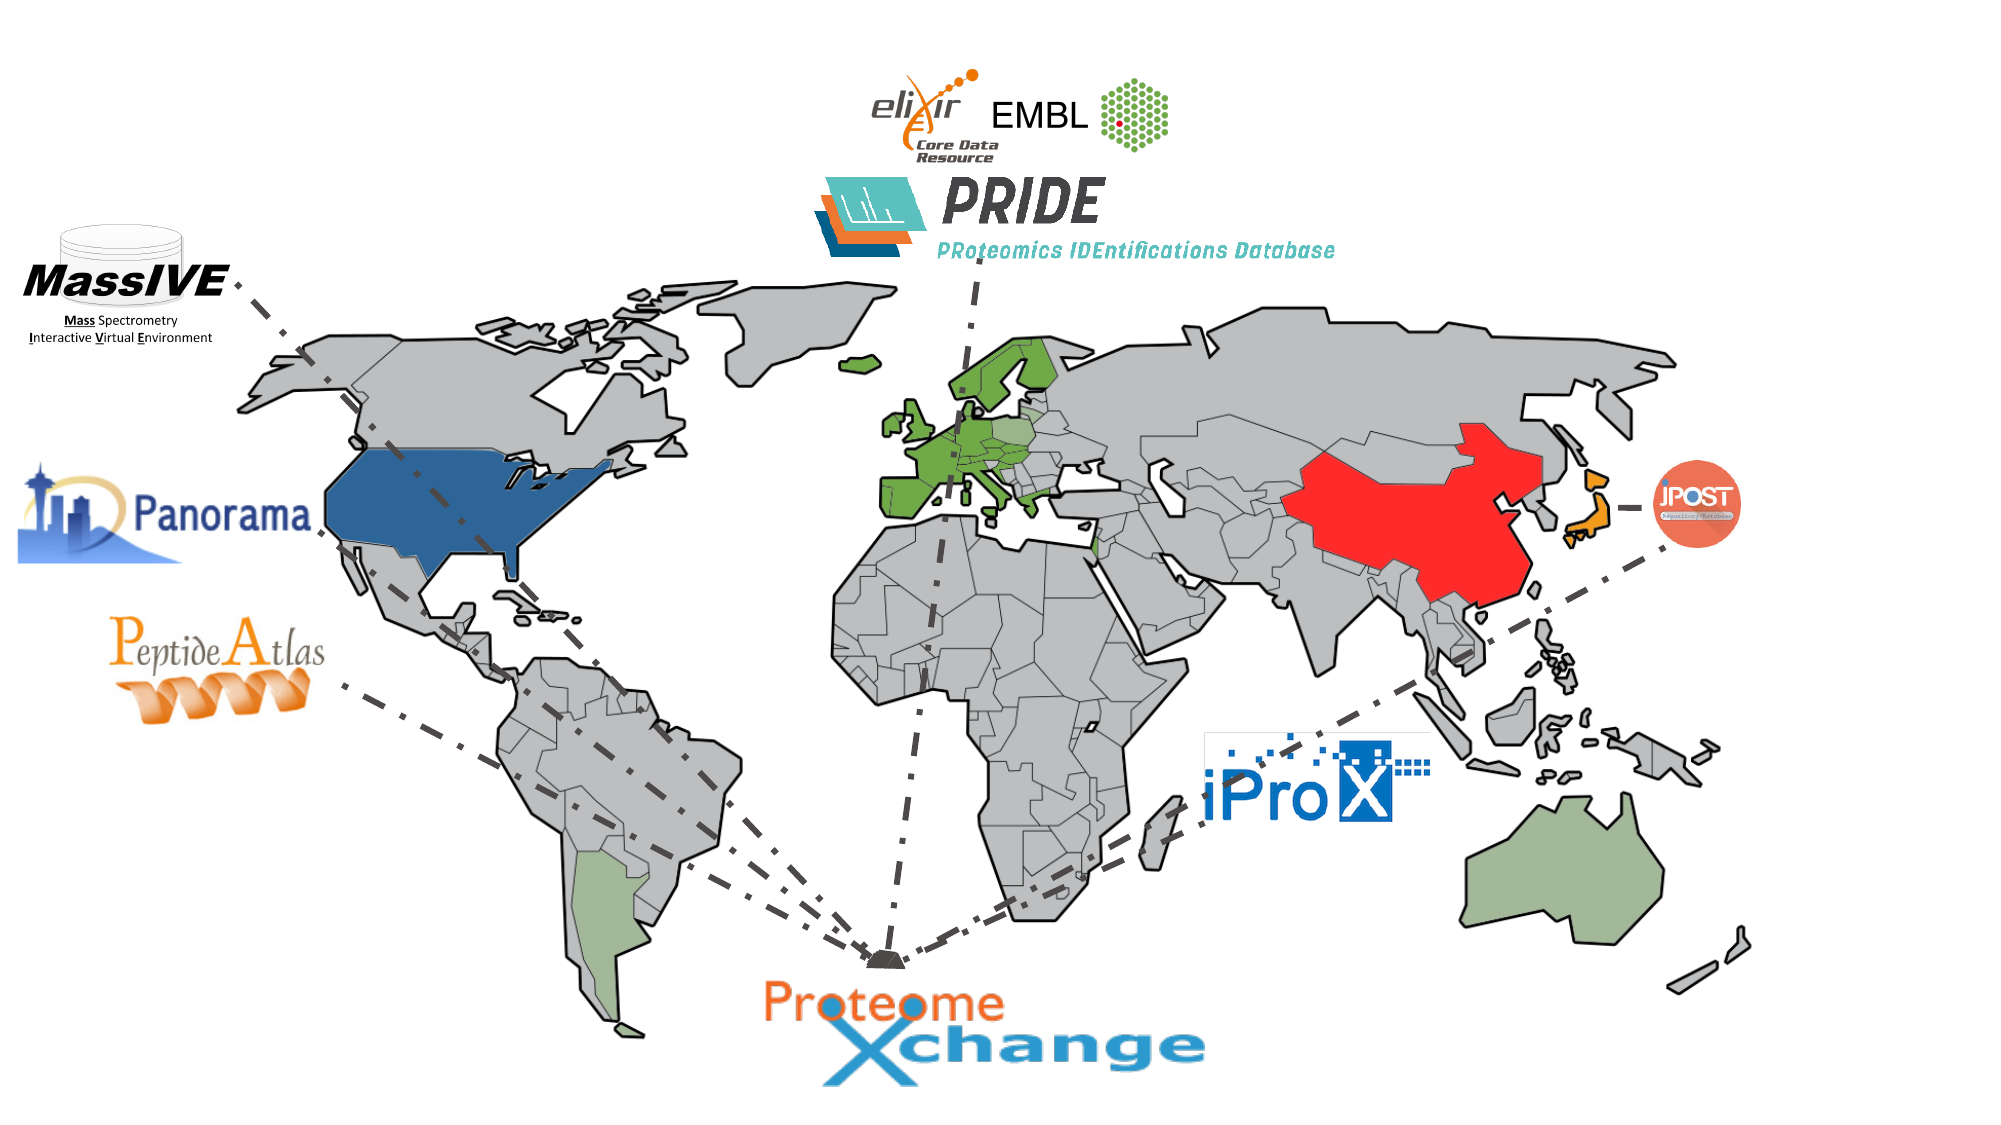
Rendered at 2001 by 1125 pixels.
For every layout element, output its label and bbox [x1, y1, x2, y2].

picture [866, 64, 1170, 166]
picture [4, 177, 1772, 1100]
